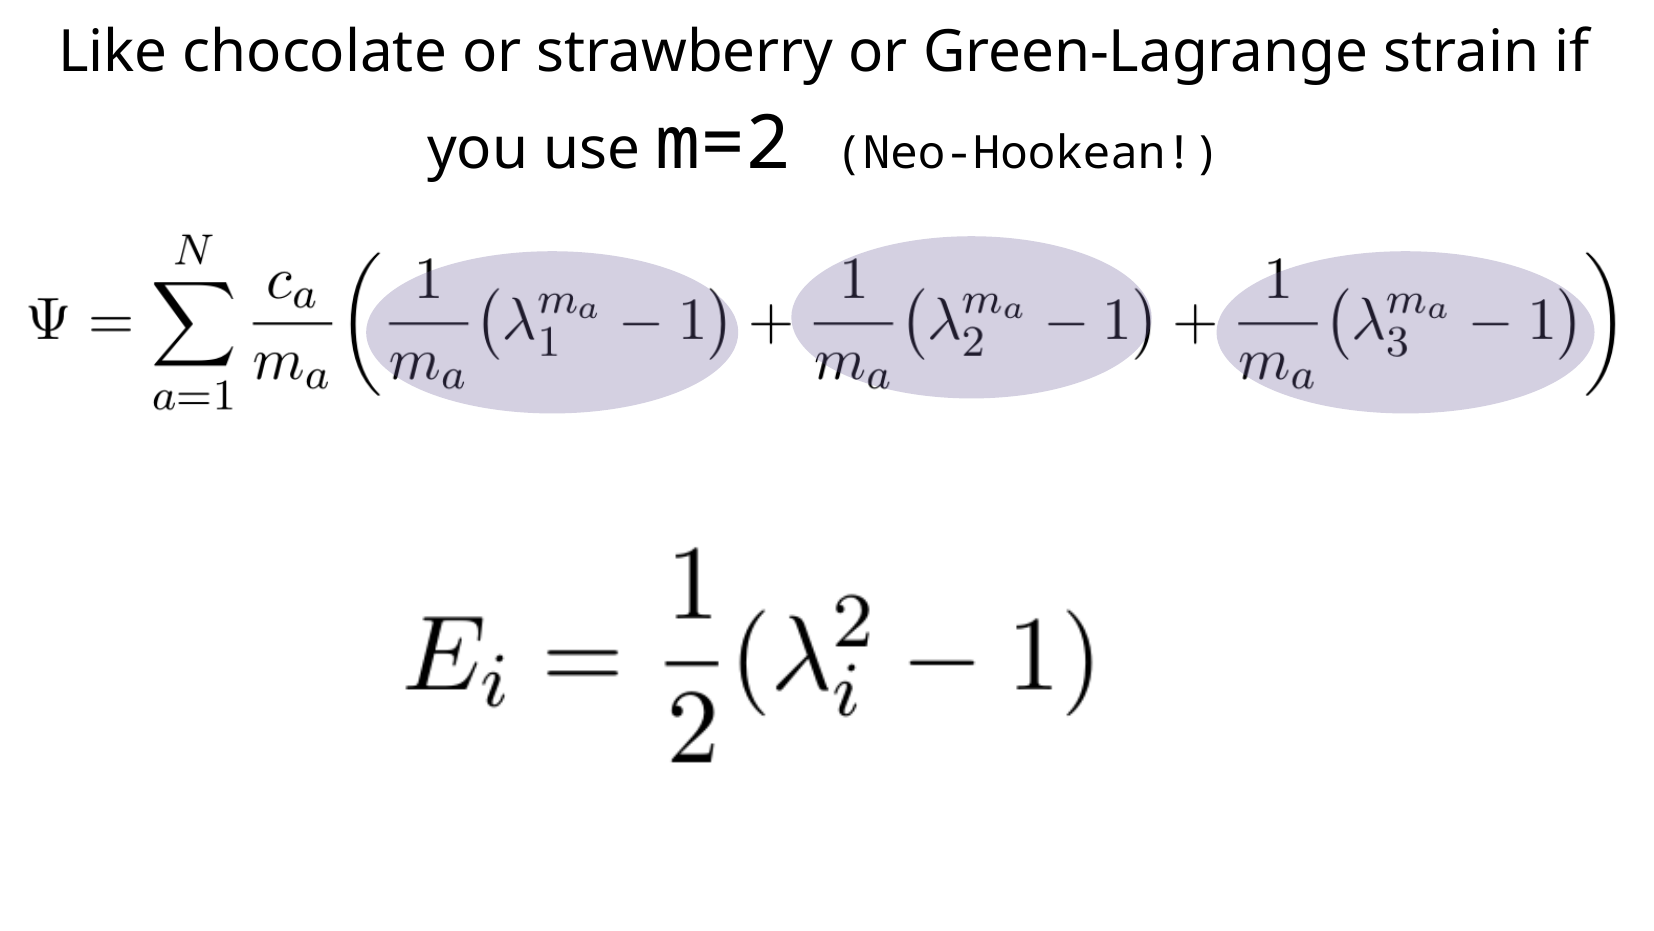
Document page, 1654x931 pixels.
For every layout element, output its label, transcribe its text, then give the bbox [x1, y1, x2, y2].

picture [354, 501, 1123, 800]
picture [0, 215, 1654, 443]
text_box [366, 251, 739, 414]
text_box [1216, 251, 1595, 414]
text_box [791, 236, 1152, 399]
title Like chocolate or strawberry or Green-Lagrange strain if you use m=2 (Neo-Hookean!) [23, 21, 1625, 178]
